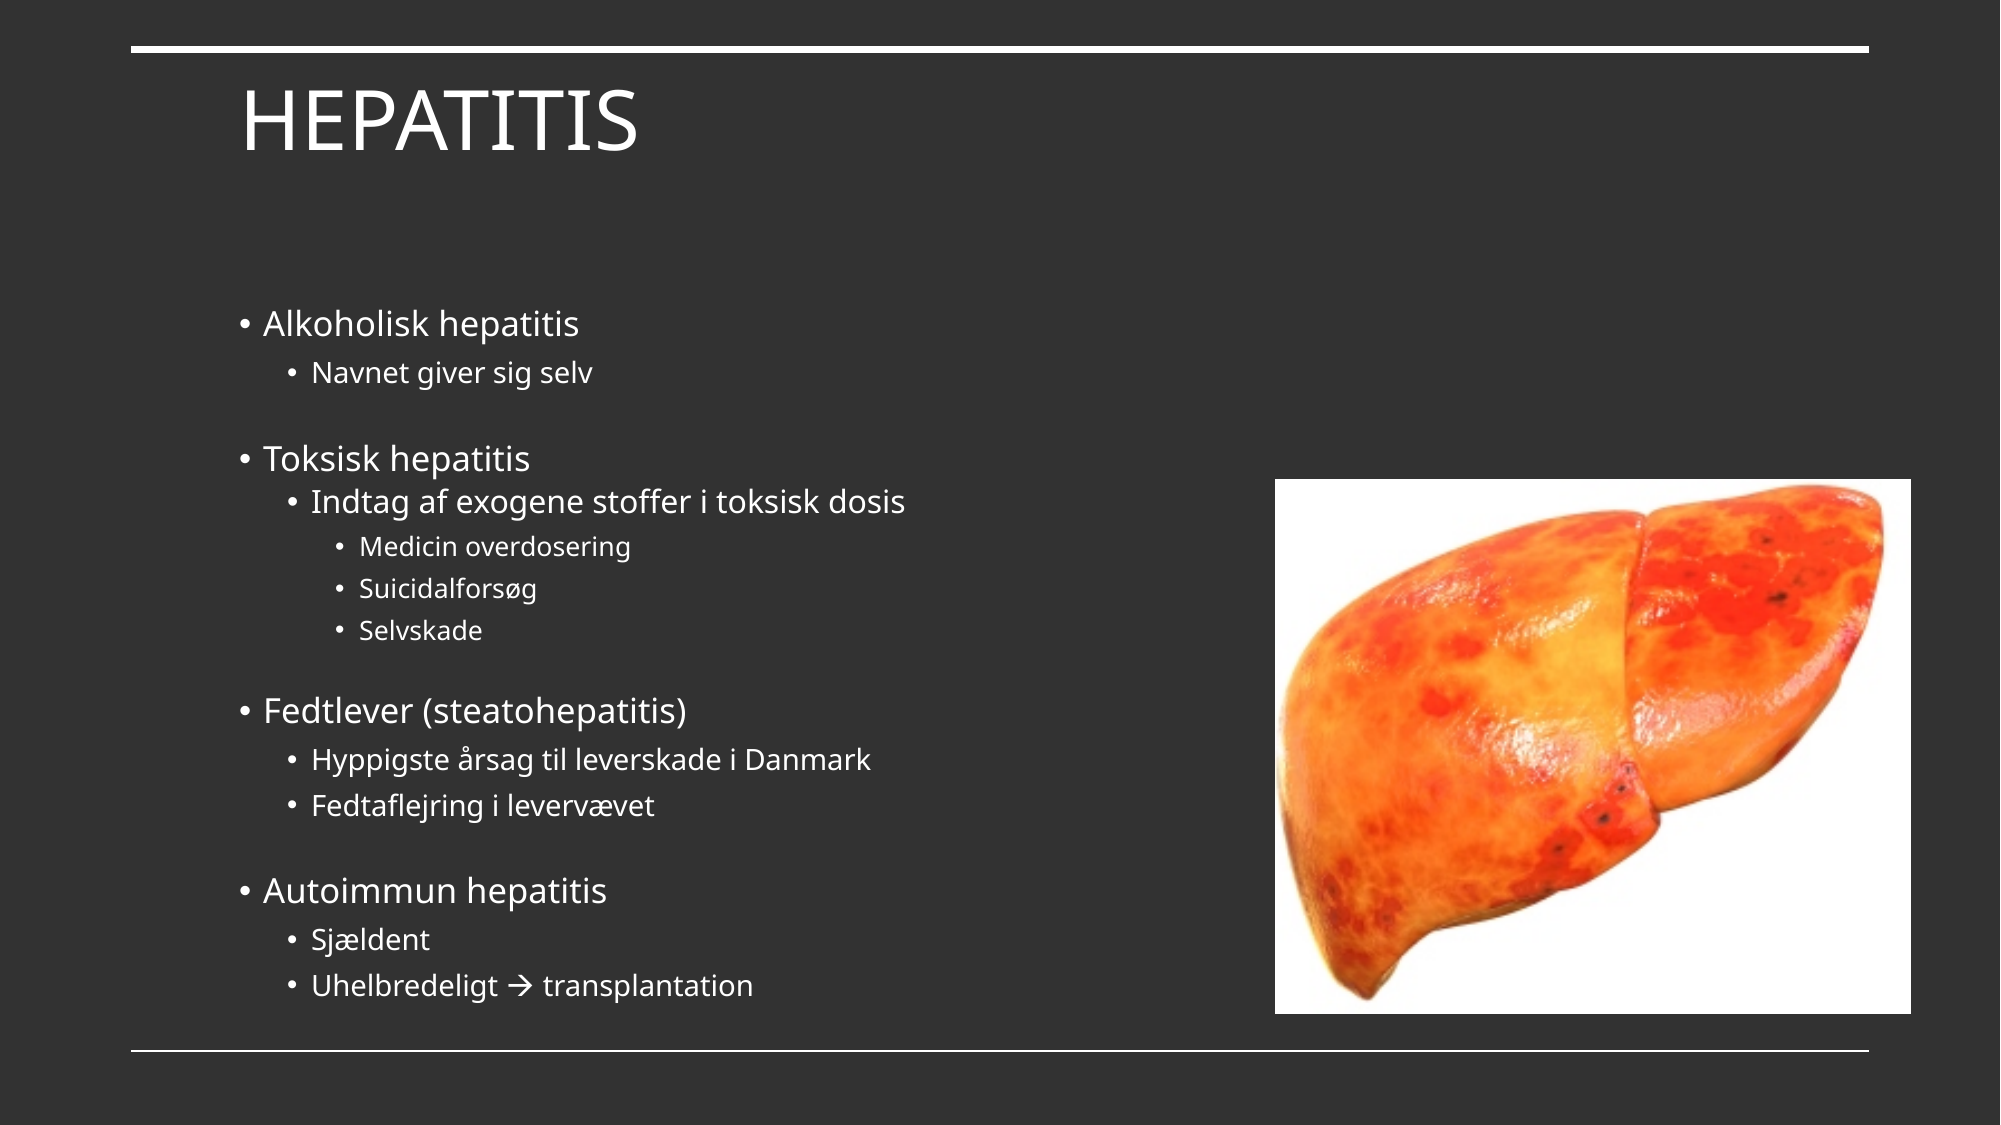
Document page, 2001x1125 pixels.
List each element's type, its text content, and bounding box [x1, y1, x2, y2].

list Alkoholisk hepatitis Navnet giver sig selv Toksisk hepatitis Indtag af exogene stoffer i toksisk dosis Medicin overdosering Suicidalforsøg Selvskade Fedtlever (steatohepatitis) Hyppigste årsag til leverskade i Danmark Fedtaflejring i levervævet Autoimmun hepatitis Sjældent Uhelbredeligt  transplantation [224, 299, 1863, 1014]
title Hepatitis [224, 59, 1863, 278]
picture [1275, 479, 1911, 1014]
